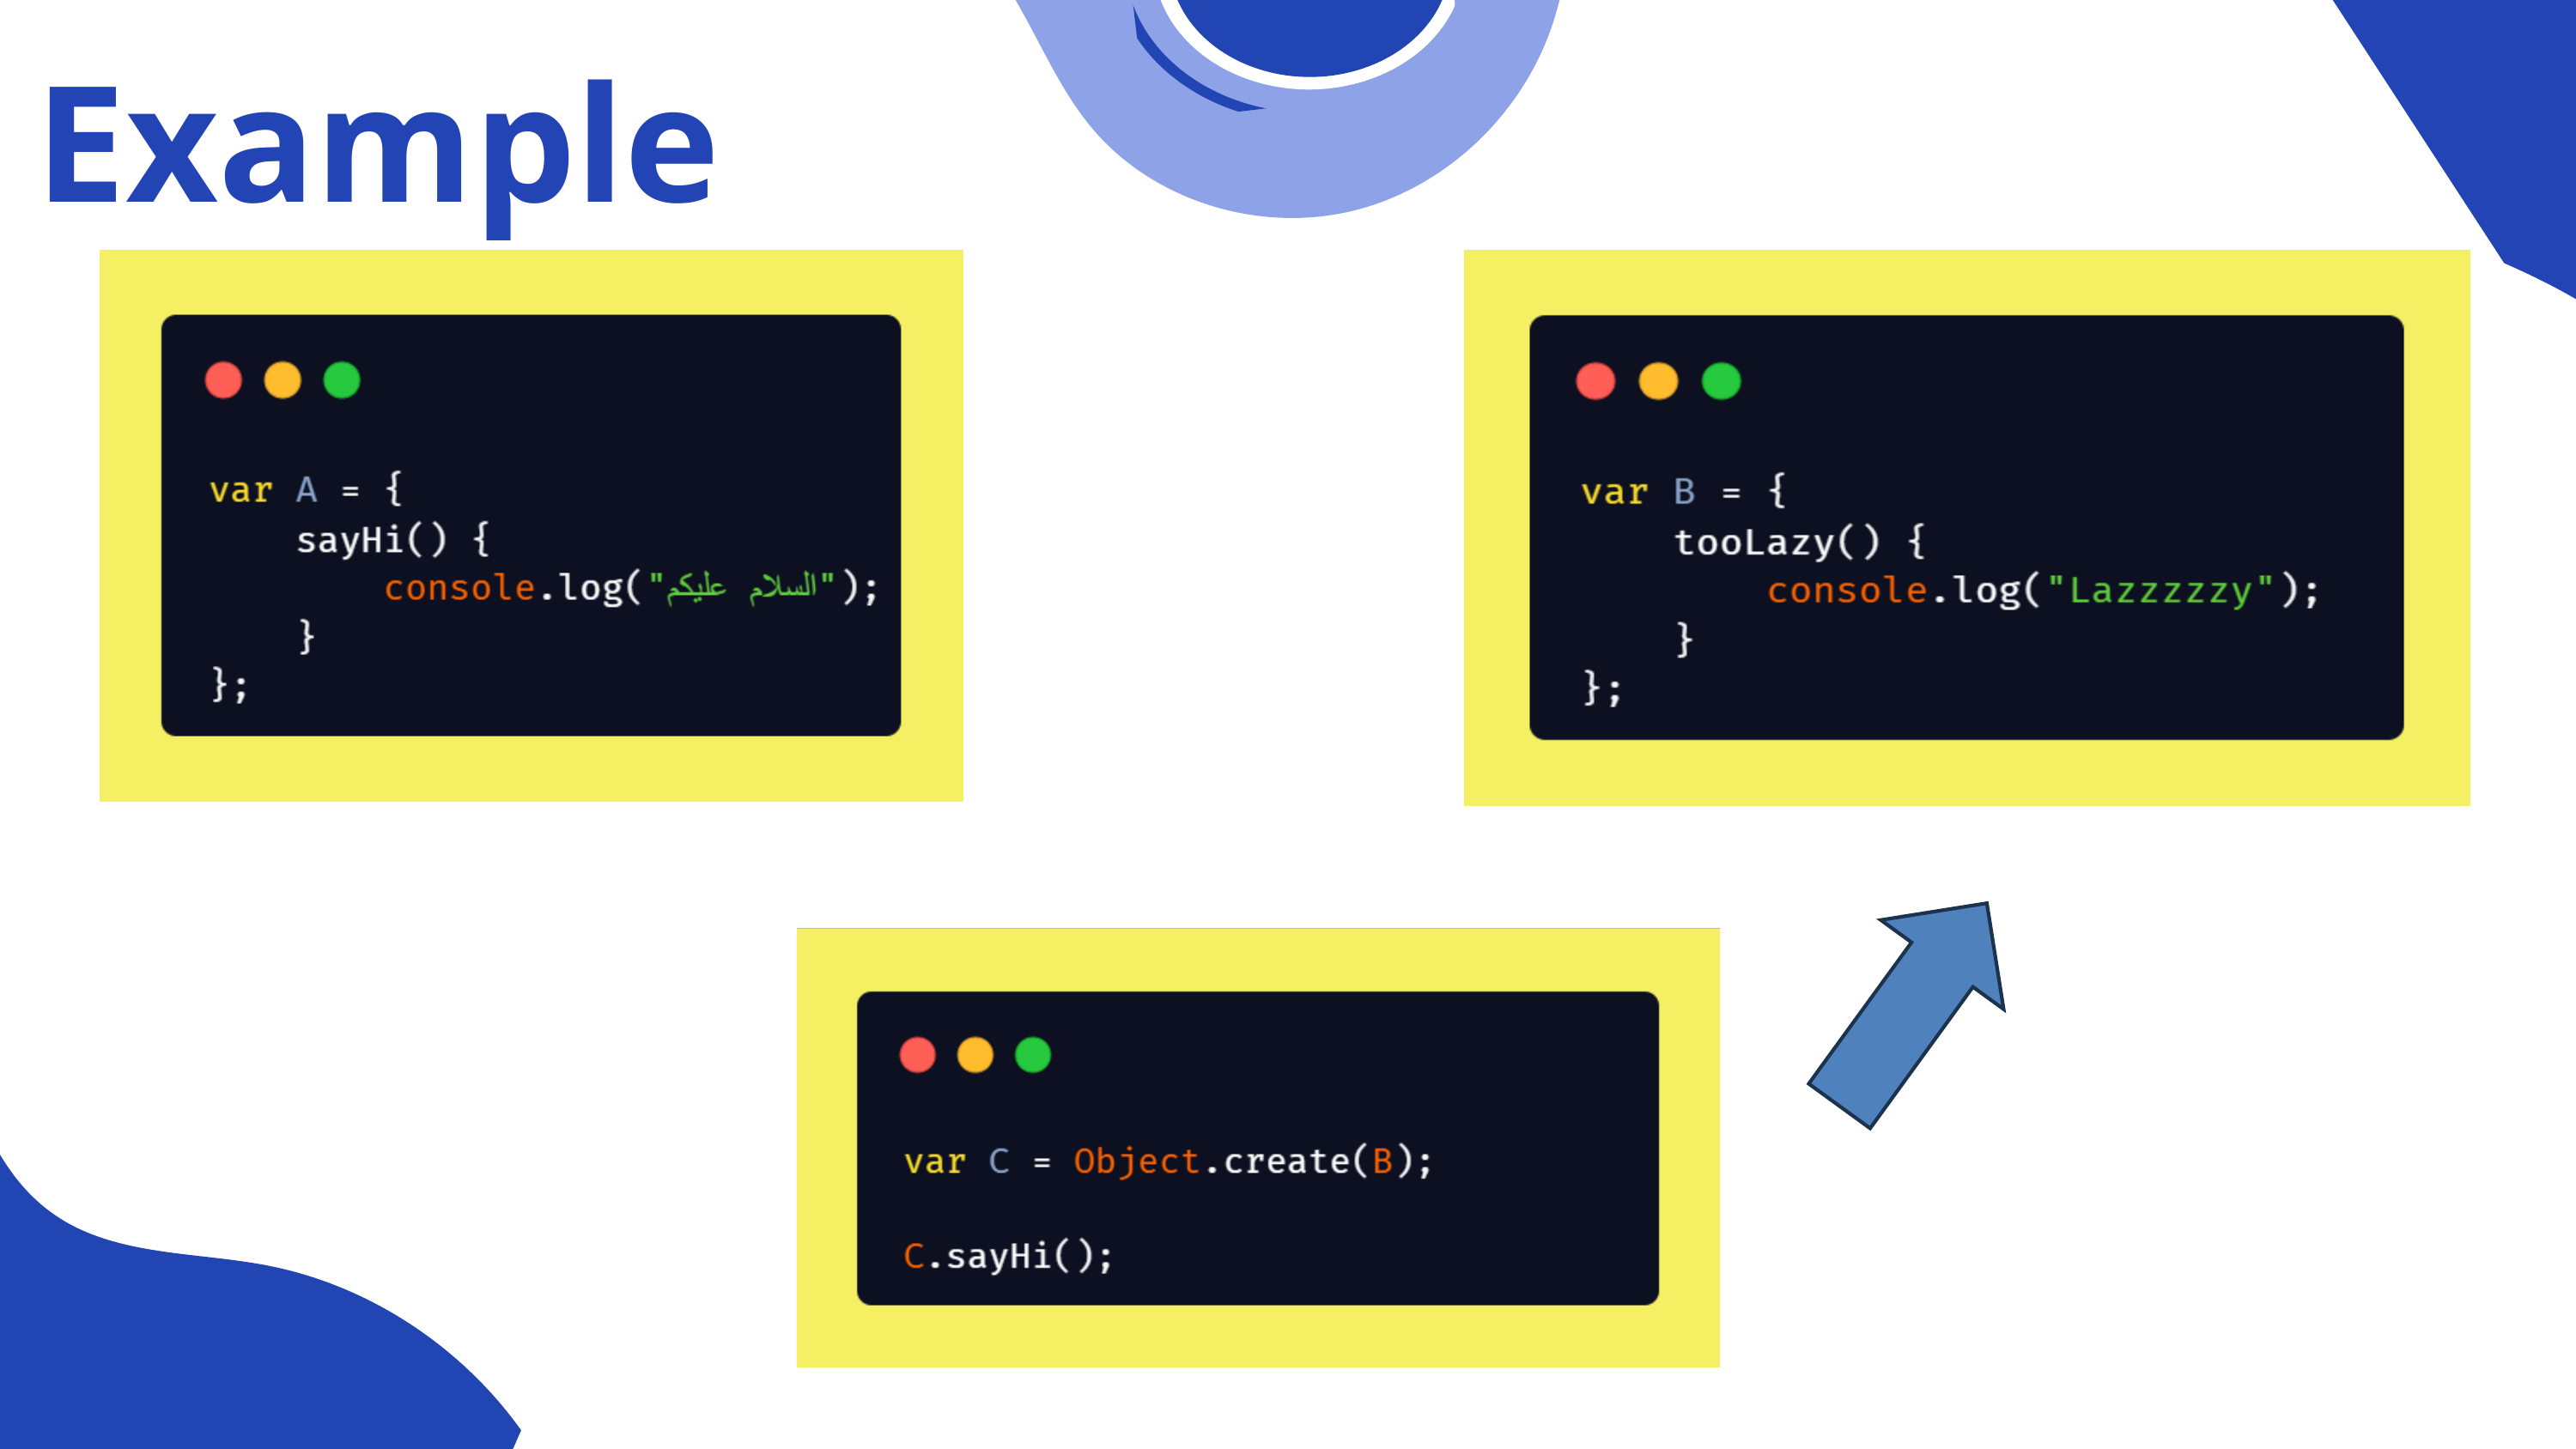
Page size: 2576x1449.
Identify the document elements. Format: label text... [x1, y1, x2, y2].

text_box Example [22, 34, 1311, 282]
text_box [671, 0, 1771, 221]
text_box [1808, 903, 2004, 1129]
picture [1464, 250, 2470, 806]
picture [100, 282, 963, 802]
picture [797, 927, 1720, 1367]
text_box [2332, 0, 2576, 374]
text_box [0, 963, 610, 1449]
